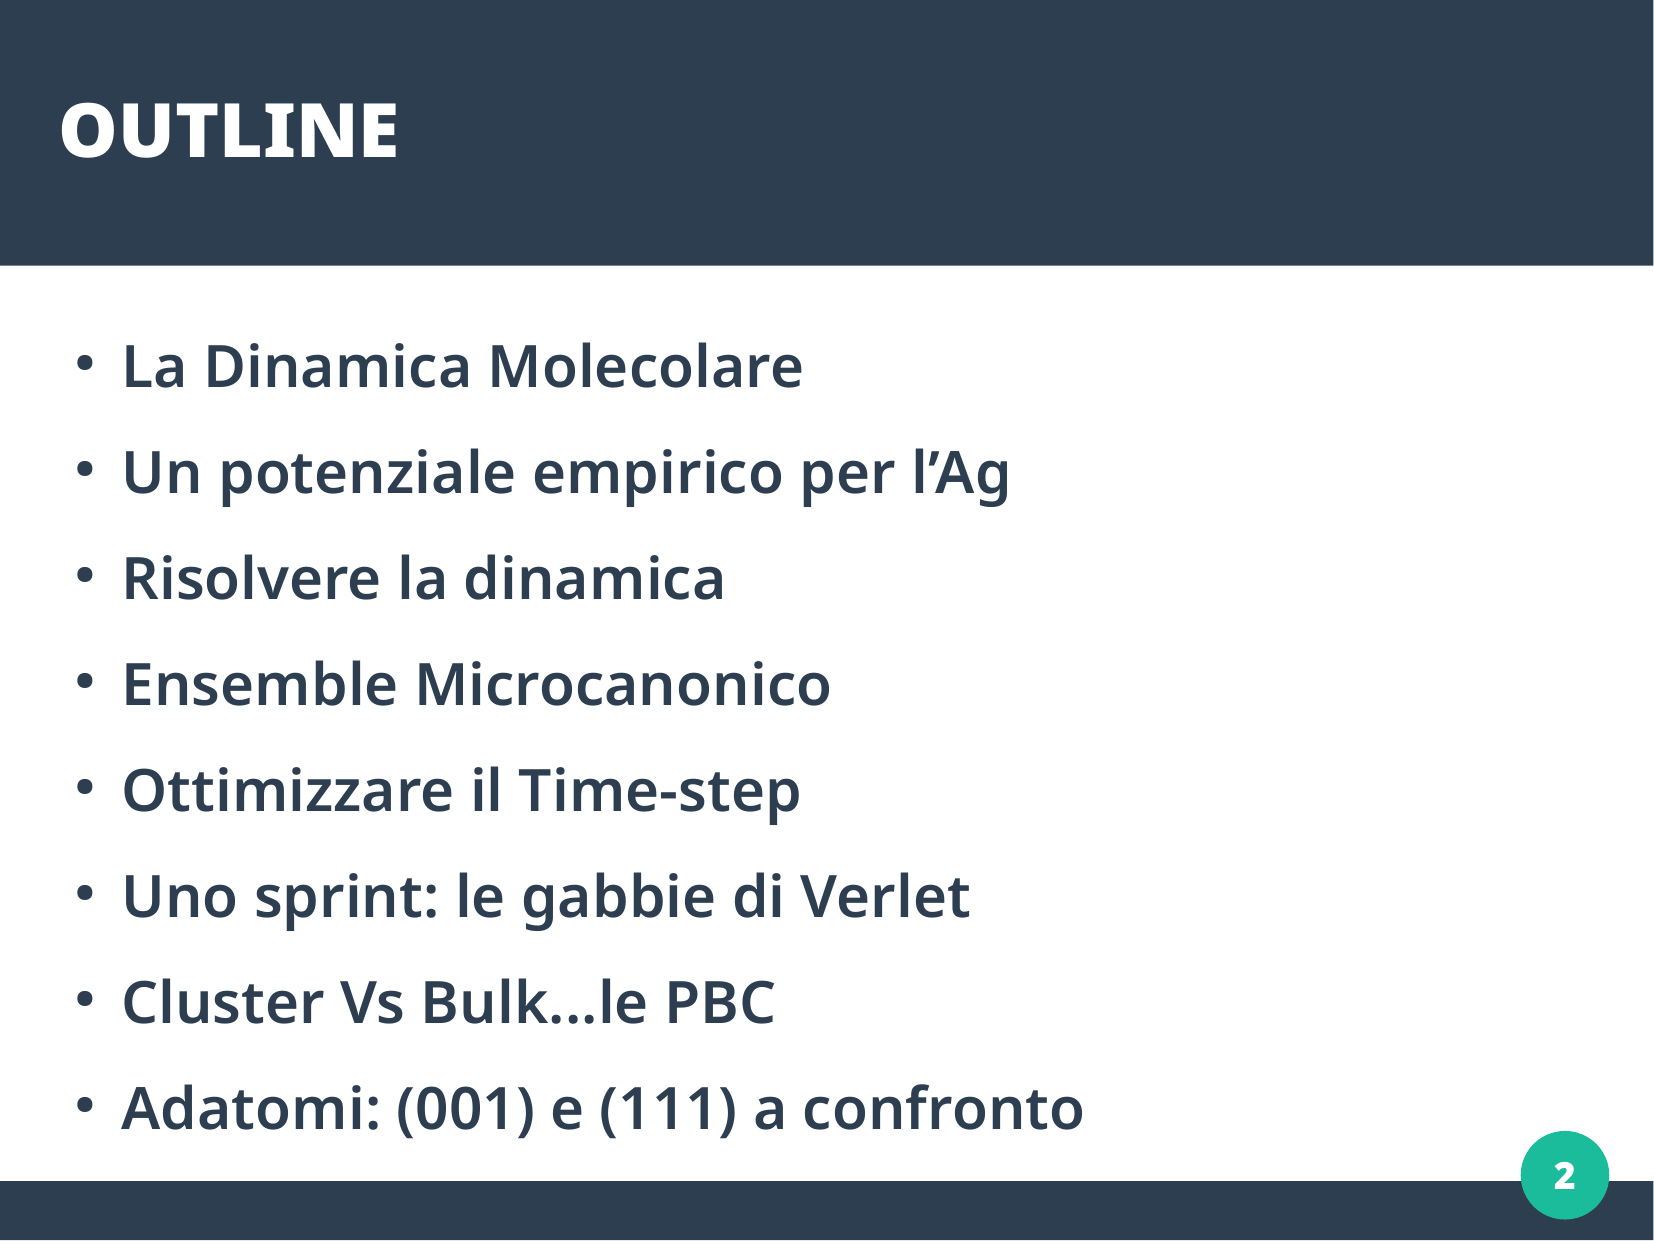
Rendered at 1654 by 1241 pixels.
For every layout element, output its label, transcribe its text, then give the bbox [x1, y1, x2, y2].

list La Dinamica Molecolare Un potenziale empirico per l’Ag Risolvere la dinamica Ensemble Microcanonico Ottimizzare il Time-step Uno sprint: le gabbie di Verlet Cluster Vs Bulk...le PBC Adatomi: (001) e (111) a confronto [59, 324, 1595, 1152]
title OUTLINE [59, 49, 1595, 207]
